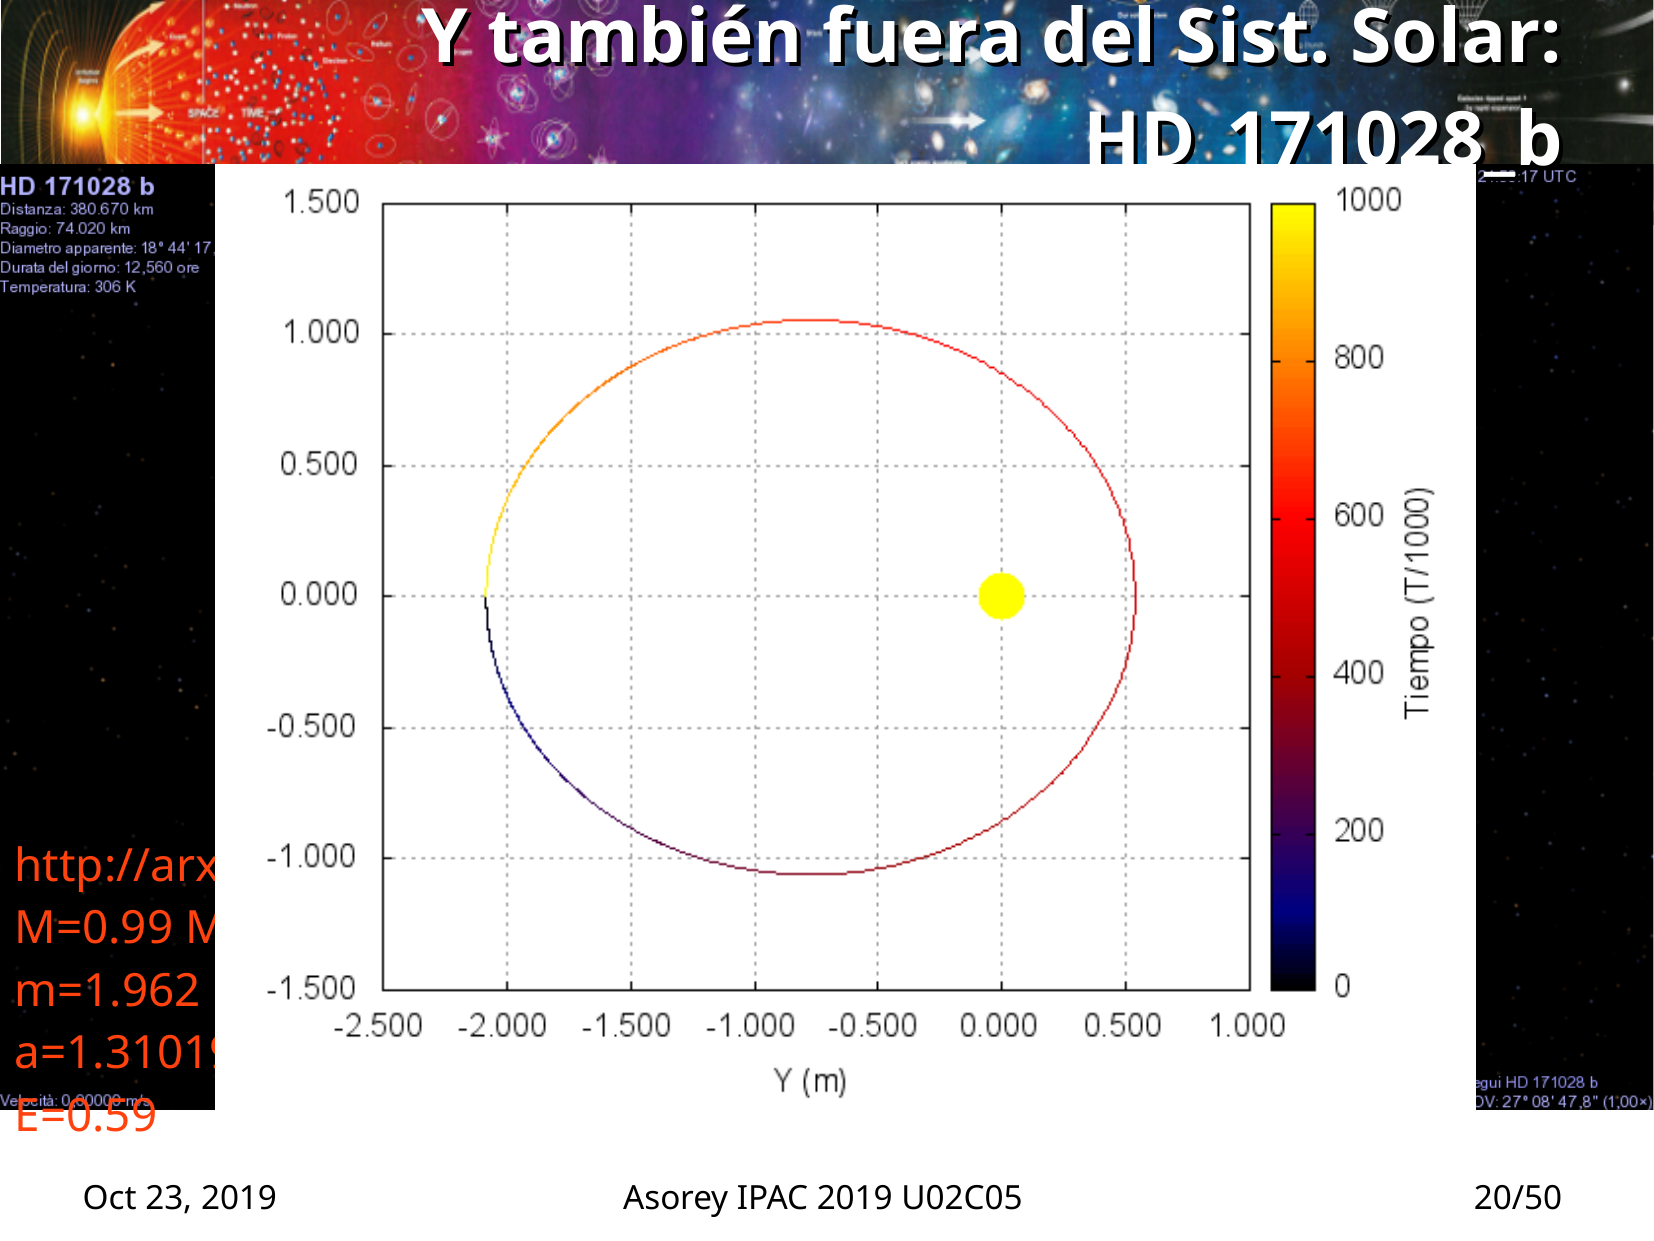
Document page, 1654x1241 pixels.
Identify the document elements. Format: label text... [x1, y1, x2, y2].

picture [137, 1107, 151, 1111]
picture [0, 1107, 18, 1111]
picture [72, 1107, 86, 1111]
text_box http://arxiv.org/abs/0708.0954 M=0.99 M_Sol m=1.962 m_Jup a=1.31019 UA E=0.59 [0, 825, 215, 1107]
picture [112, 1107, 133, 1111]
picture [89, 1107, 108, 1111]
picture [0, 0, 1654, 1111]
title Y también fuera del Sist. Solar: HD_171028_b [75, 19, 1564, 151]
picture [23, 1107, 69, 1111]
